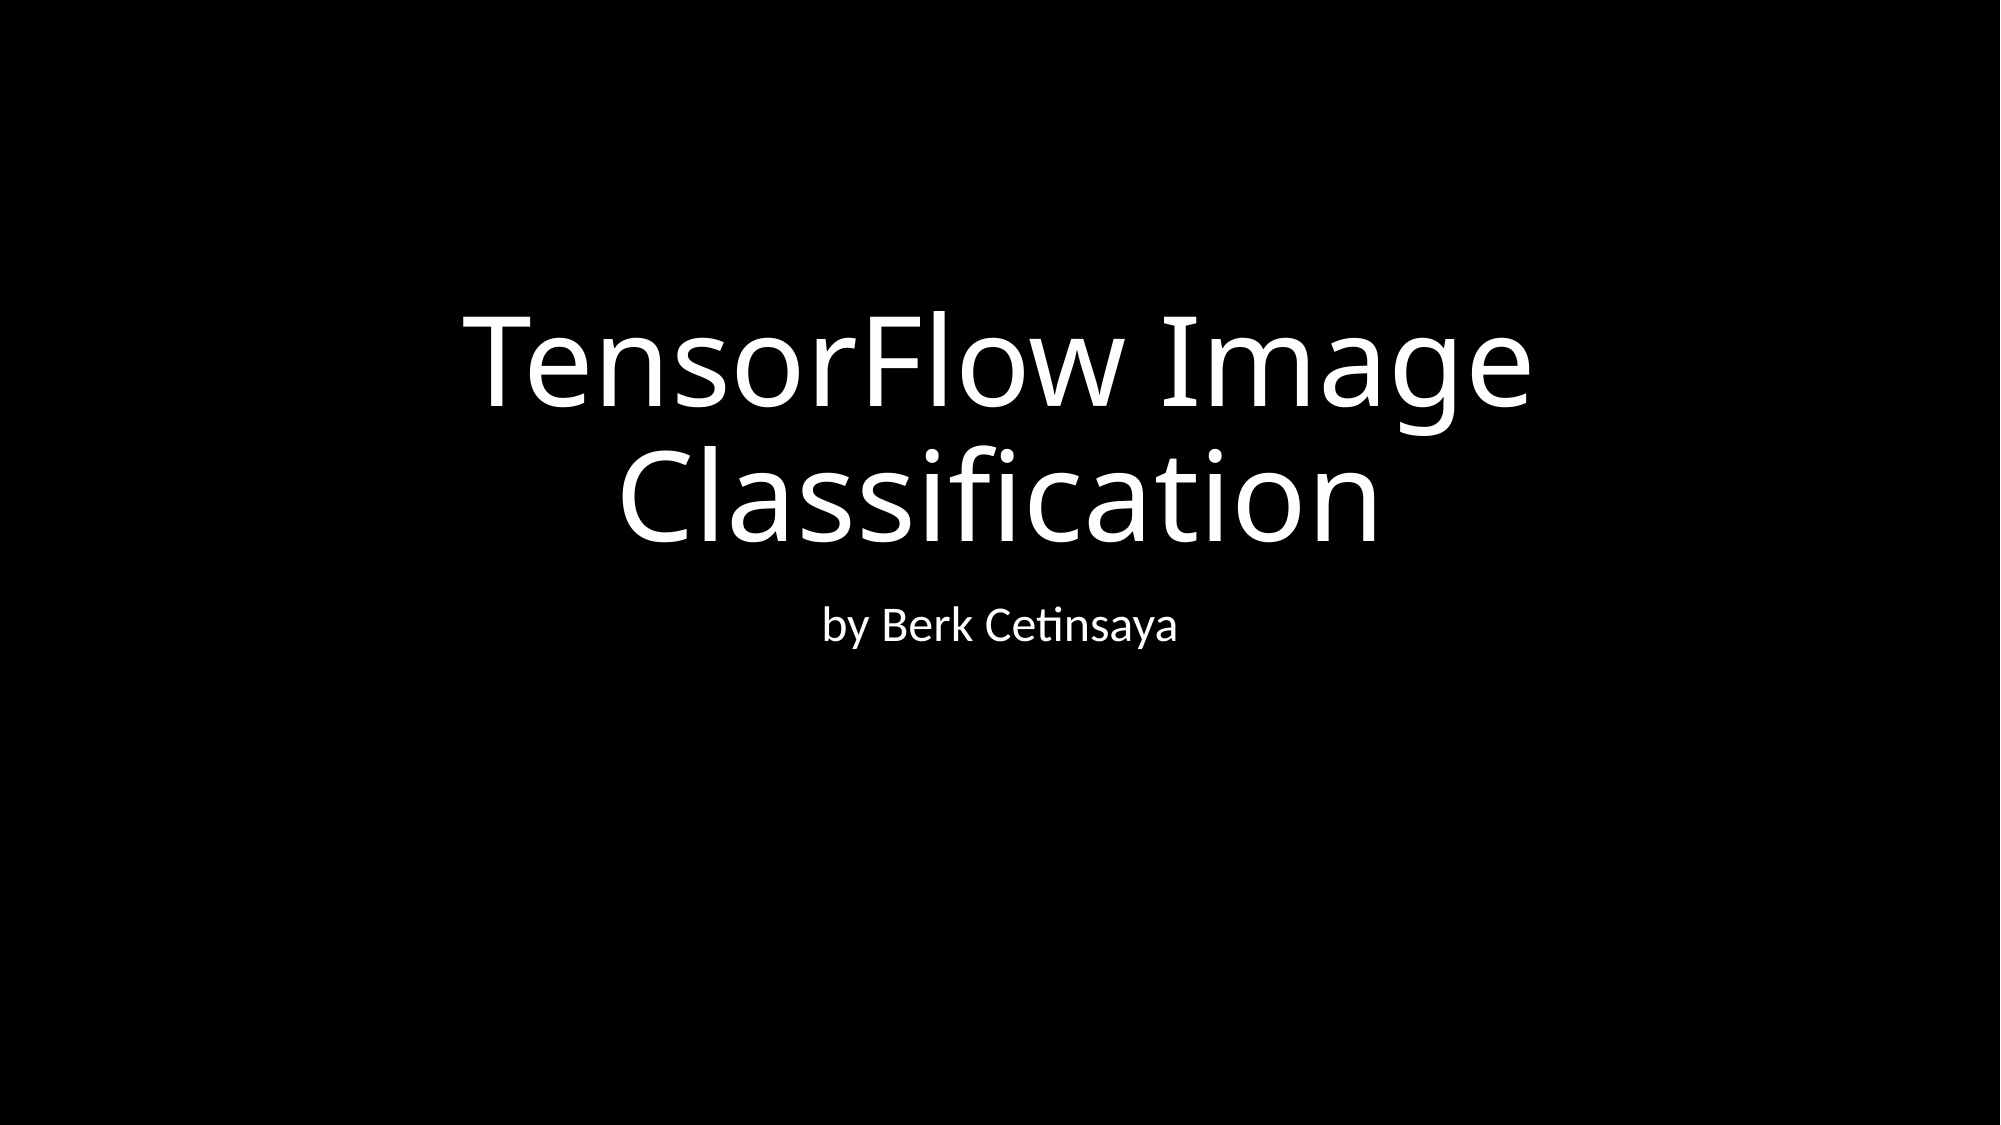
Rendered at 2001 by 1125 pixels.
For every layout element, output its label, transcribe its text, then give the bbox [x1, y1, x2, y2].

title TensorFlow Image Classification [249, 184, 1750, 576]
subtitle by Berk Cetinsaya [249, 590, 1750, 863]
